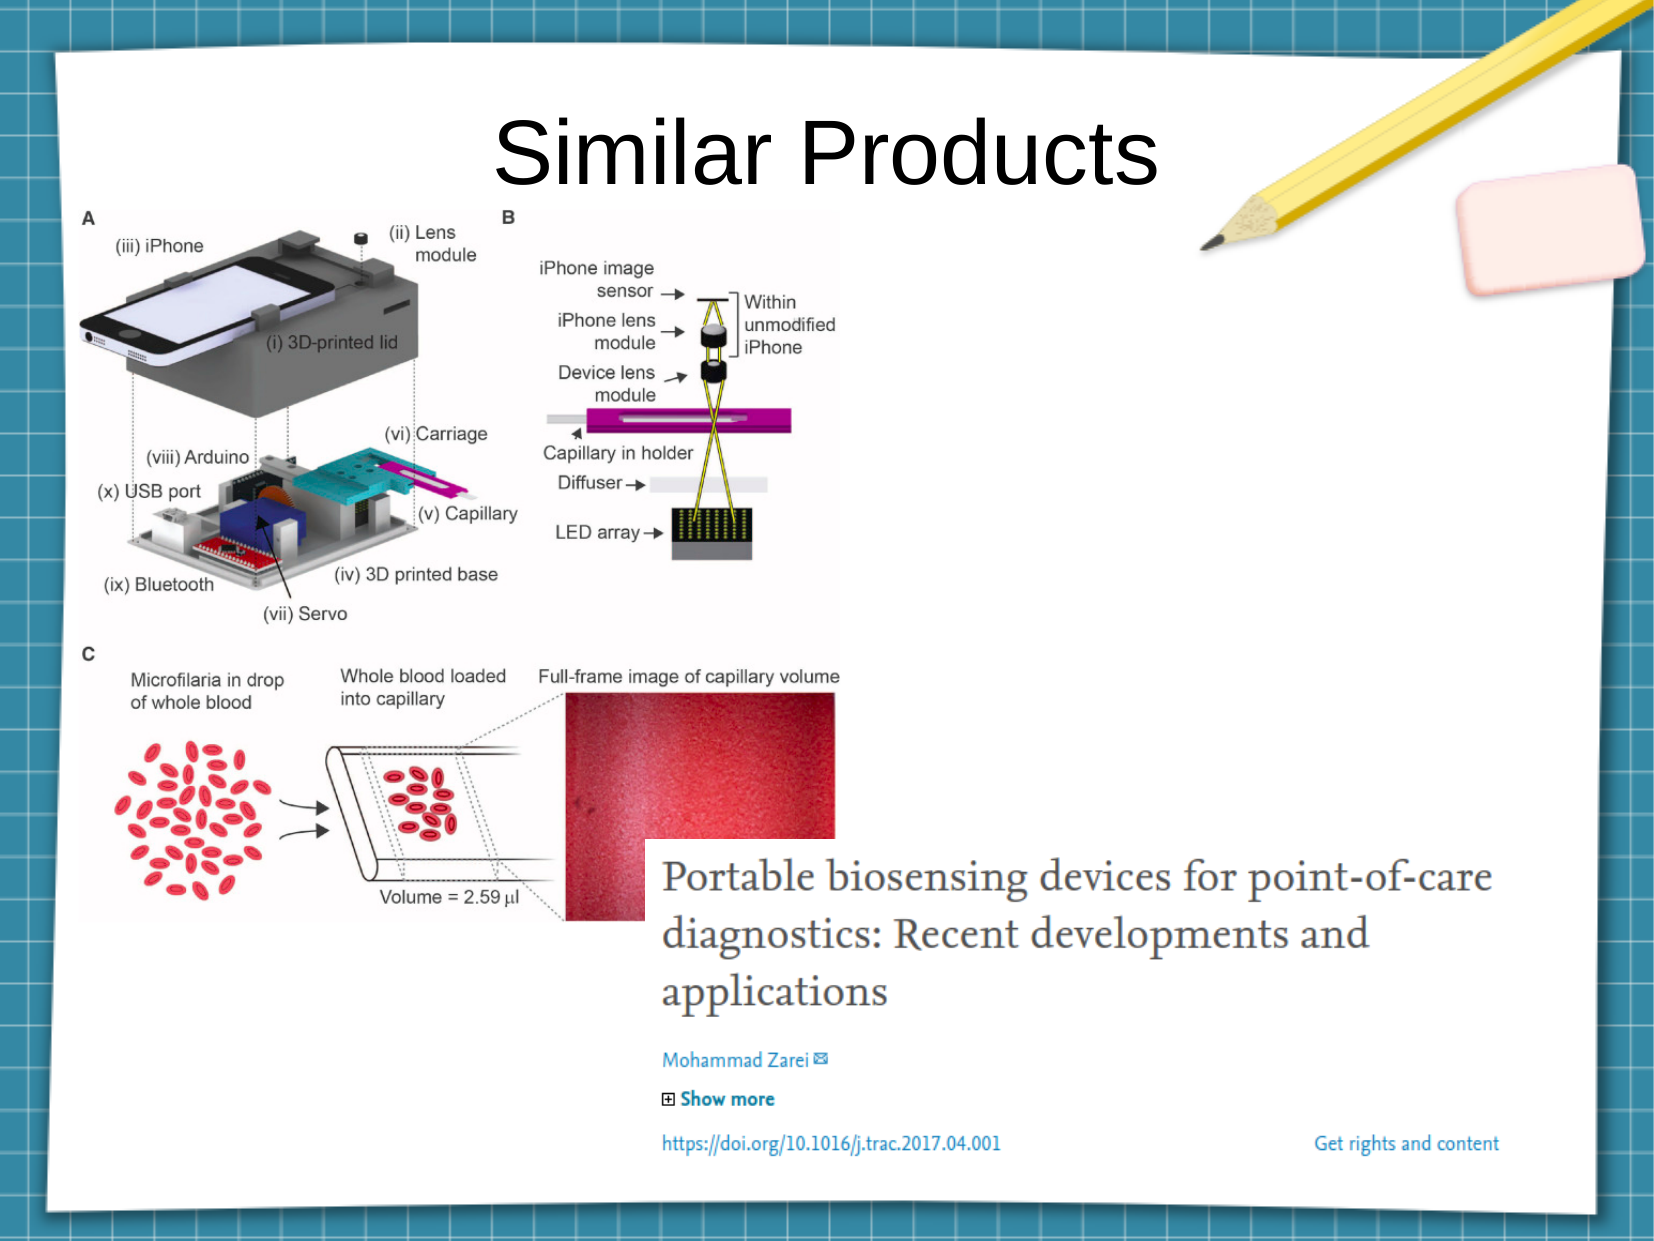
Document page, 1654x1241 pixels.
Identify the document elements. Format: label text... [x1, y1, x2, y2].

title Similar Products [82, 49, 1571, 257]
picture [0, 0, 1654, 1241]
